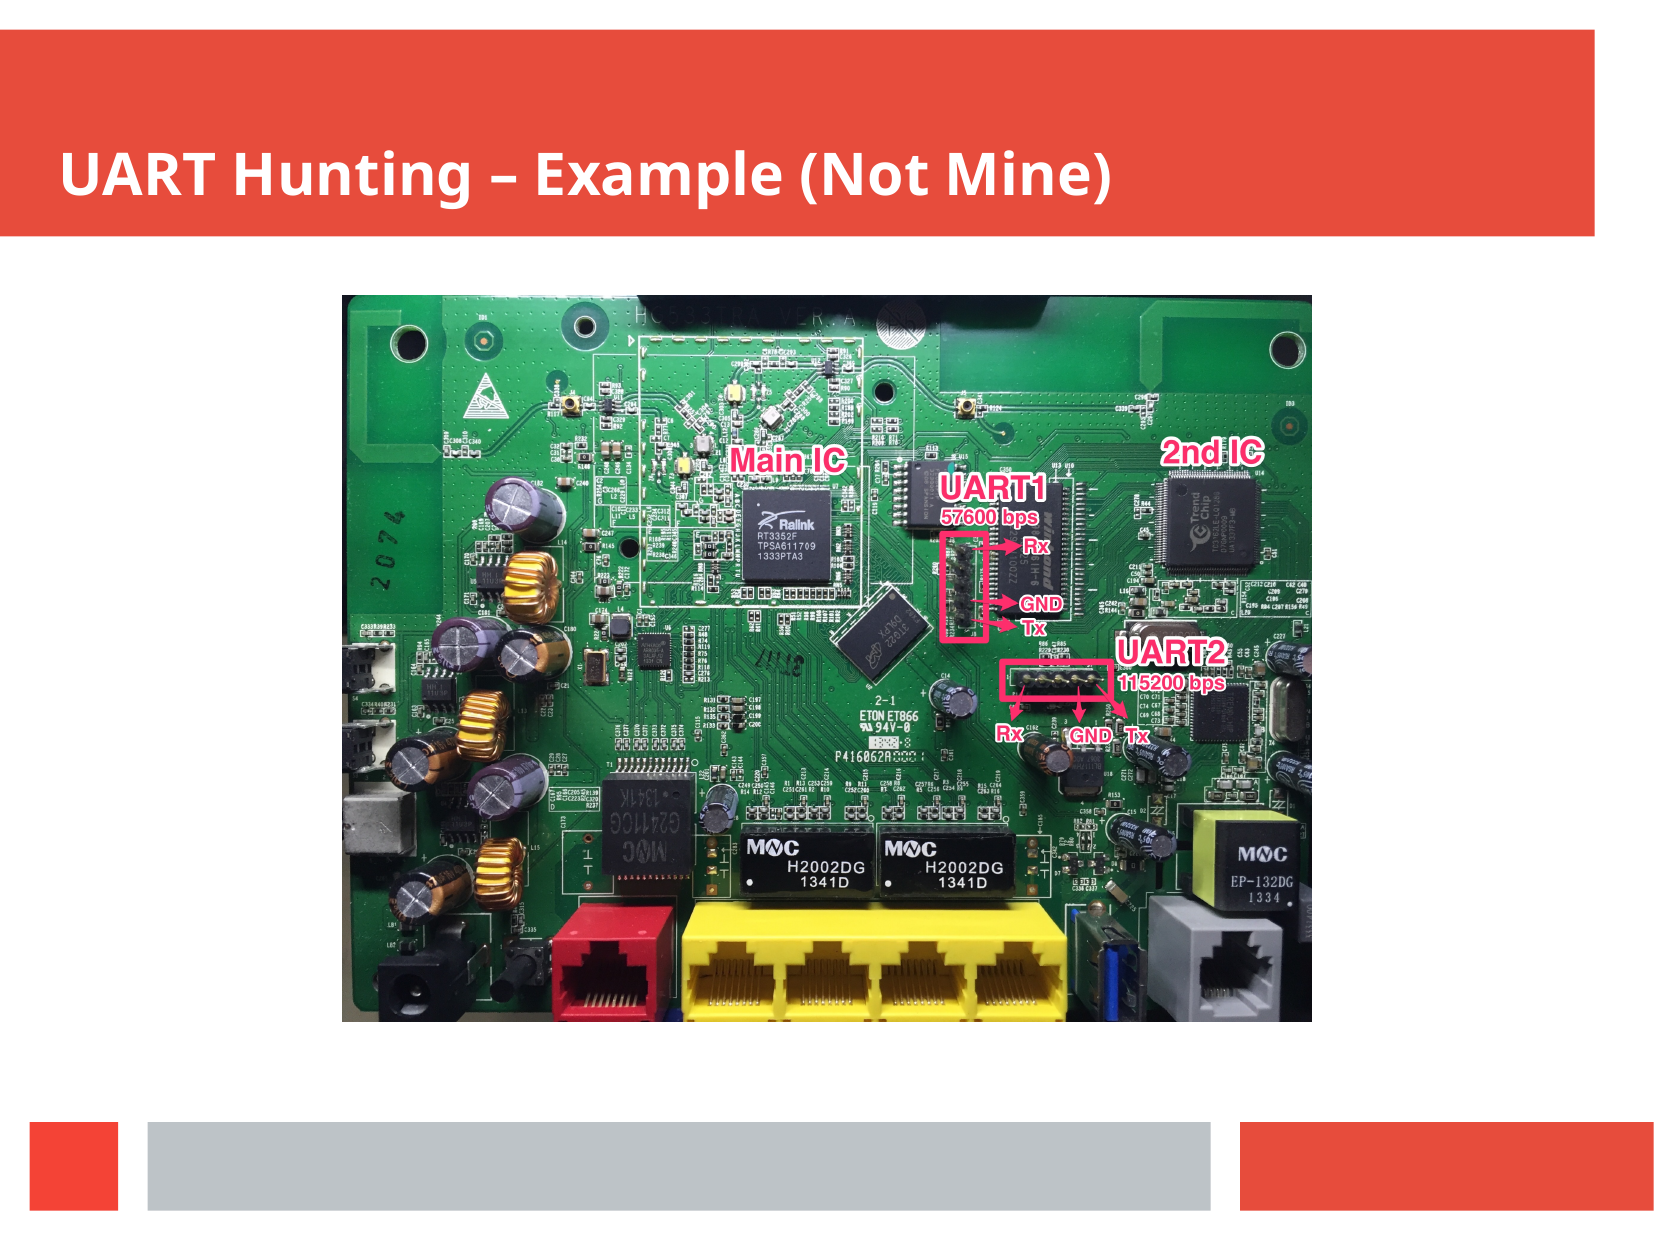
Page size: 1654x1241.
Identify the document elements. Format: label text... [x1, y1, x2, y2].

picture [342, 295, 1312, 1022]
text_box UART Hunting – Example (Not Mine) [59, 135, 1595, 207]
